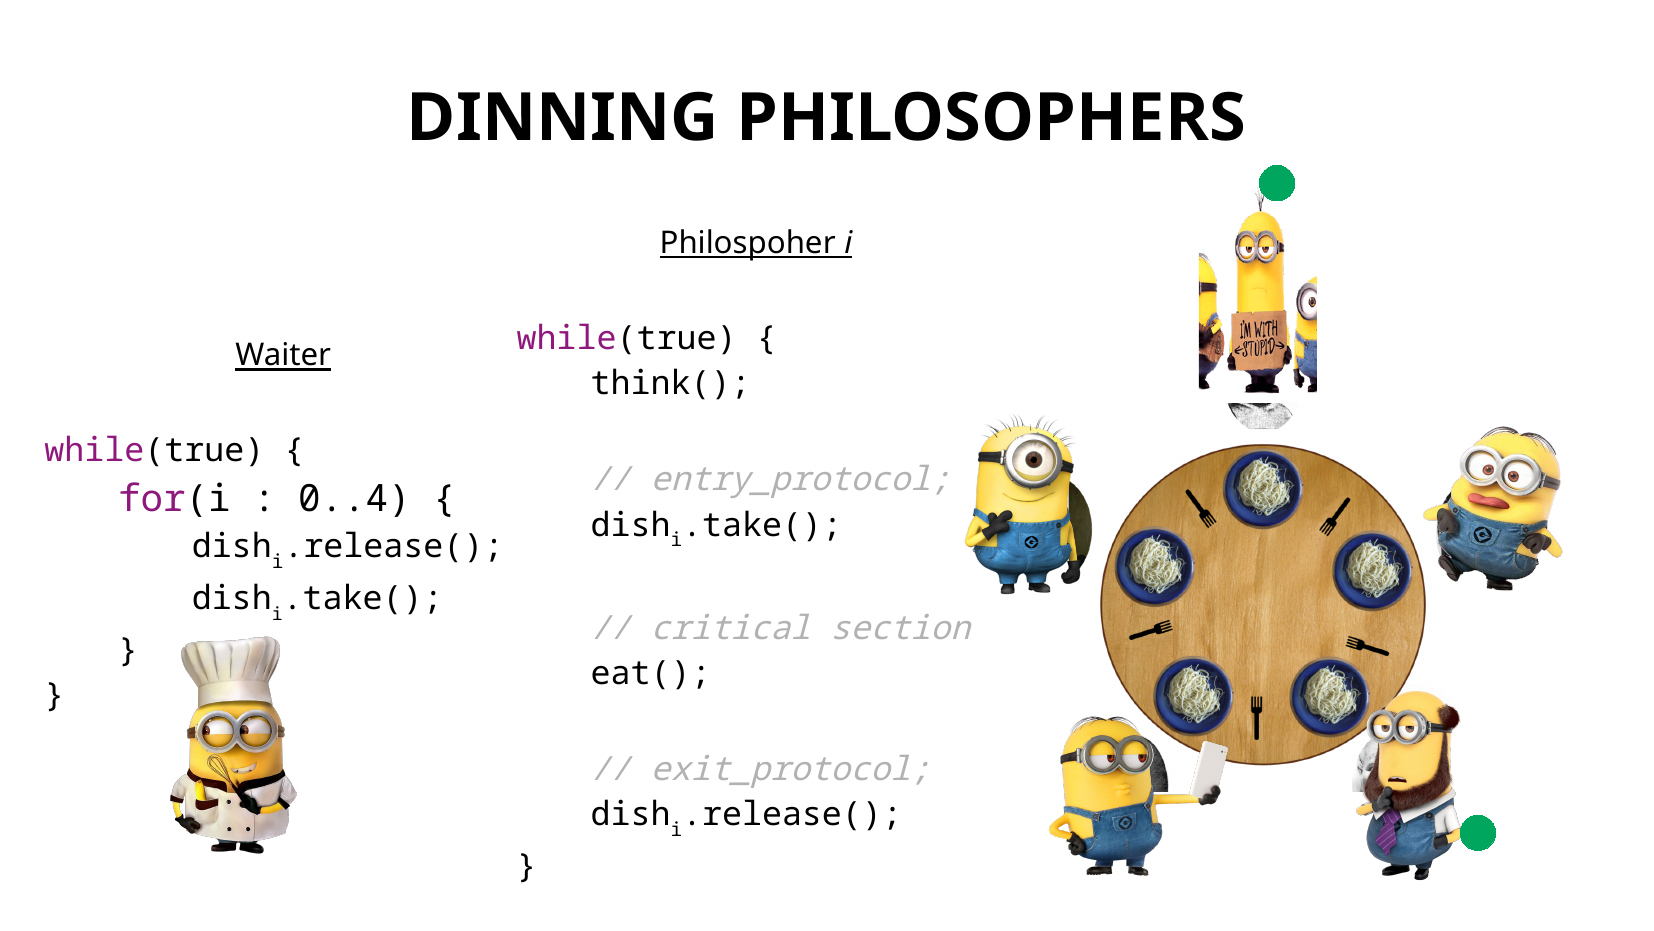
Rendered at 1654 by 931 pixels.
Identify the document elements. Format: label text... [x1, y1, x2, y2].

text_box Philospoher i while(true) { think(); // entry_protocol; dishi.take(); // critical section eat(); // exit_protocol; dishi.release(); } [501, 212, 1010, 804]
text_box Waiter while(true) { for(i : 0..4) { dishi.release(); dishi.take(); } } [29, 324, 538, 650]
picture [938, 171, 1565, 894]
text_box [1460, 815, 1496, 851]
text_box [1259, 165, 1295, 201]
picture [165, 631, 306, 857]
title DINNING PHILOSOPHERS [82, 36, 1571, 193]
